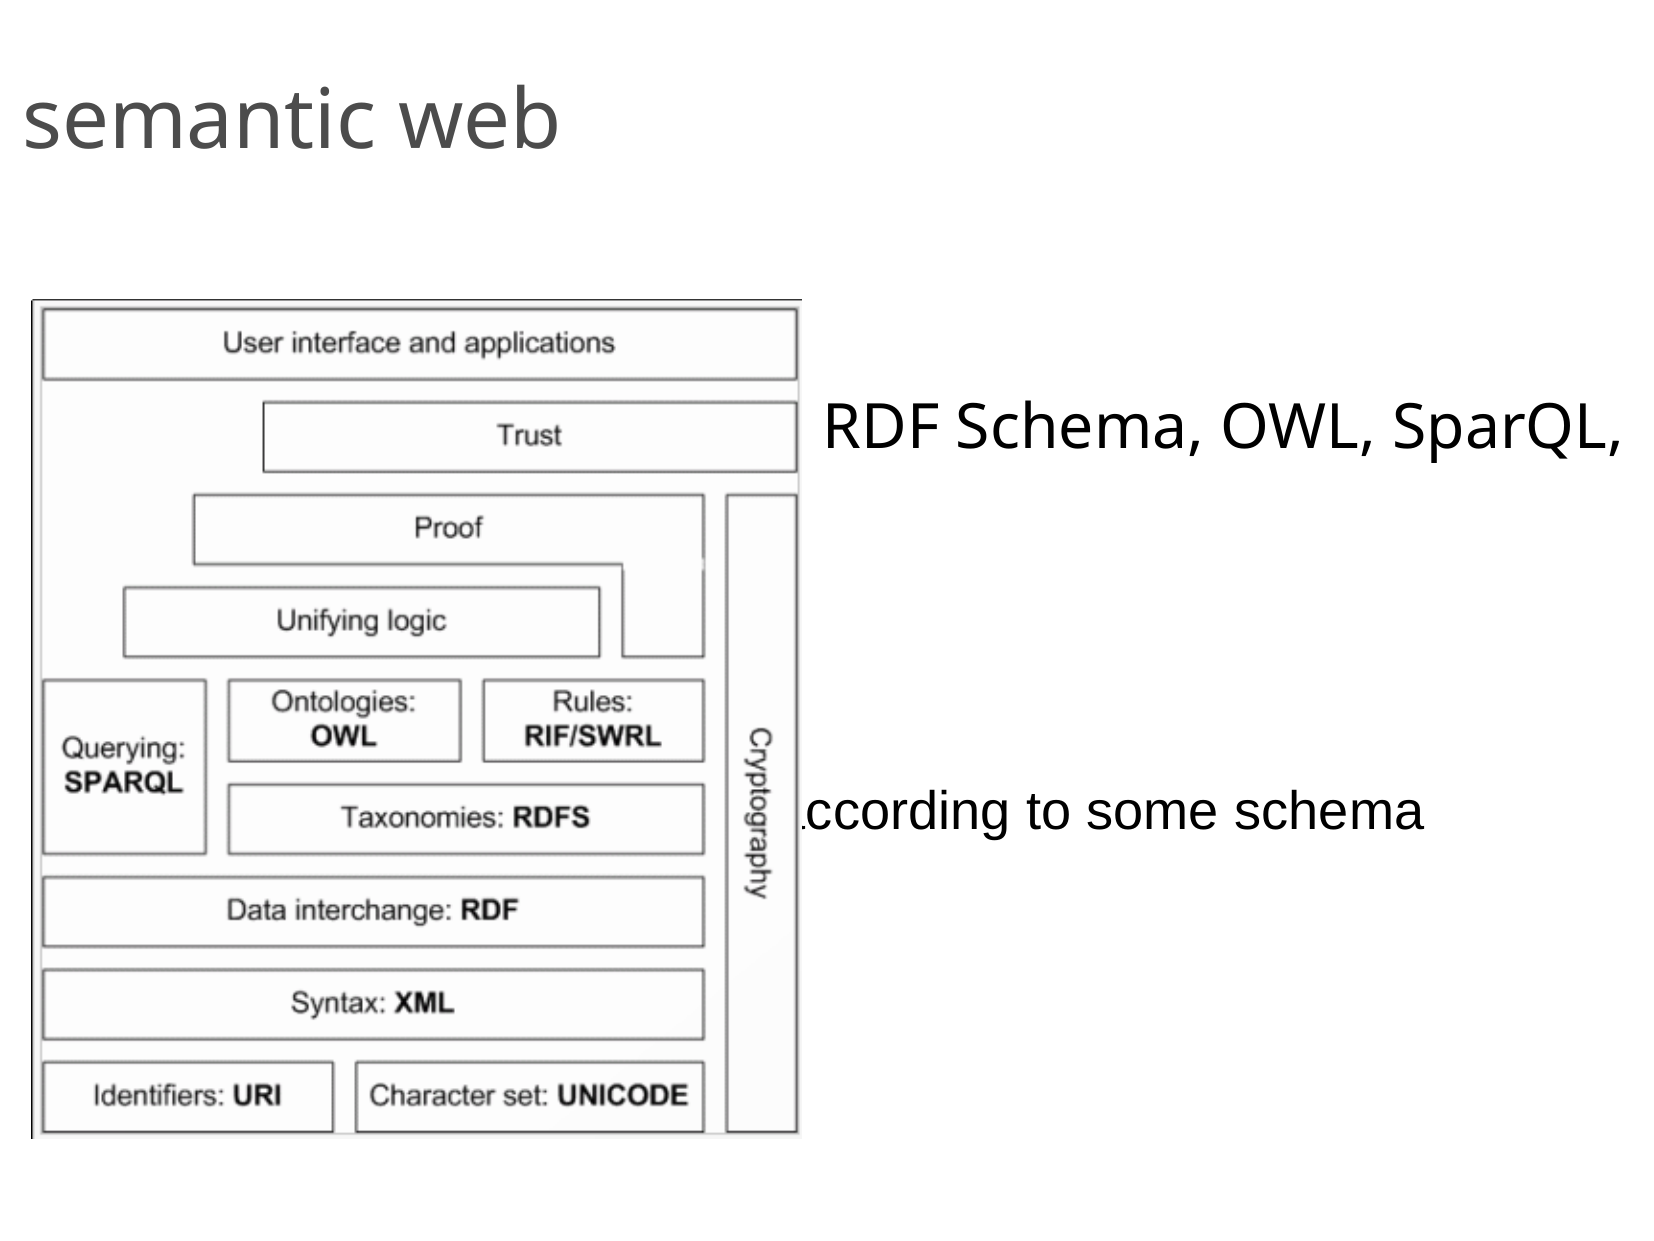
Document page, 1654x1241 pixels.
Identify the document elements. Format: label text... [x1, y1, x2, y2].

list XML, XML Schema, RDF, RDF Schema, OWL, SparQL, RIF, ... prescription (?) change to XML express your information according to some schema ... profit ??? [859, 226, 1654, 1166]
picture [25, 226, 820, 1166]
title semantic web [22, 19, 1654, 213]
